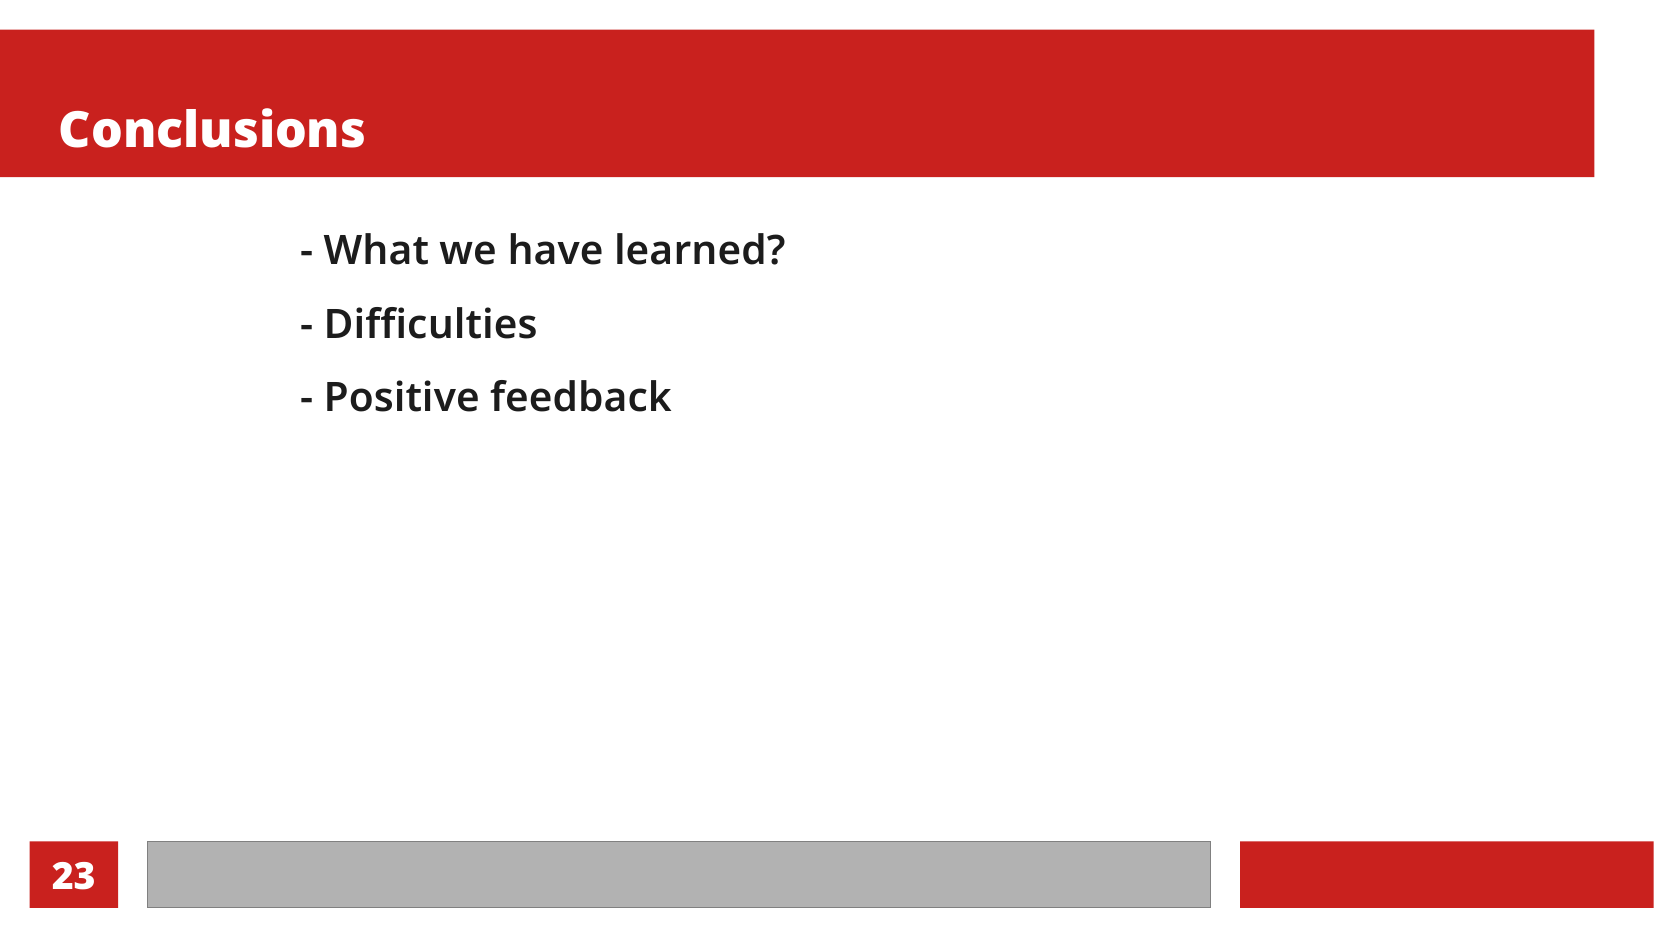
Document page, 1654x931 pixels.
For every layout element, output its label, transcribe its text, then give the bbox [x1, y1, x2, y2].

title Conclusions [59, 44, 1595, 163]
list - What we have learned? - Difficulties - Positive feedback [300, 221, 1324, 798]
